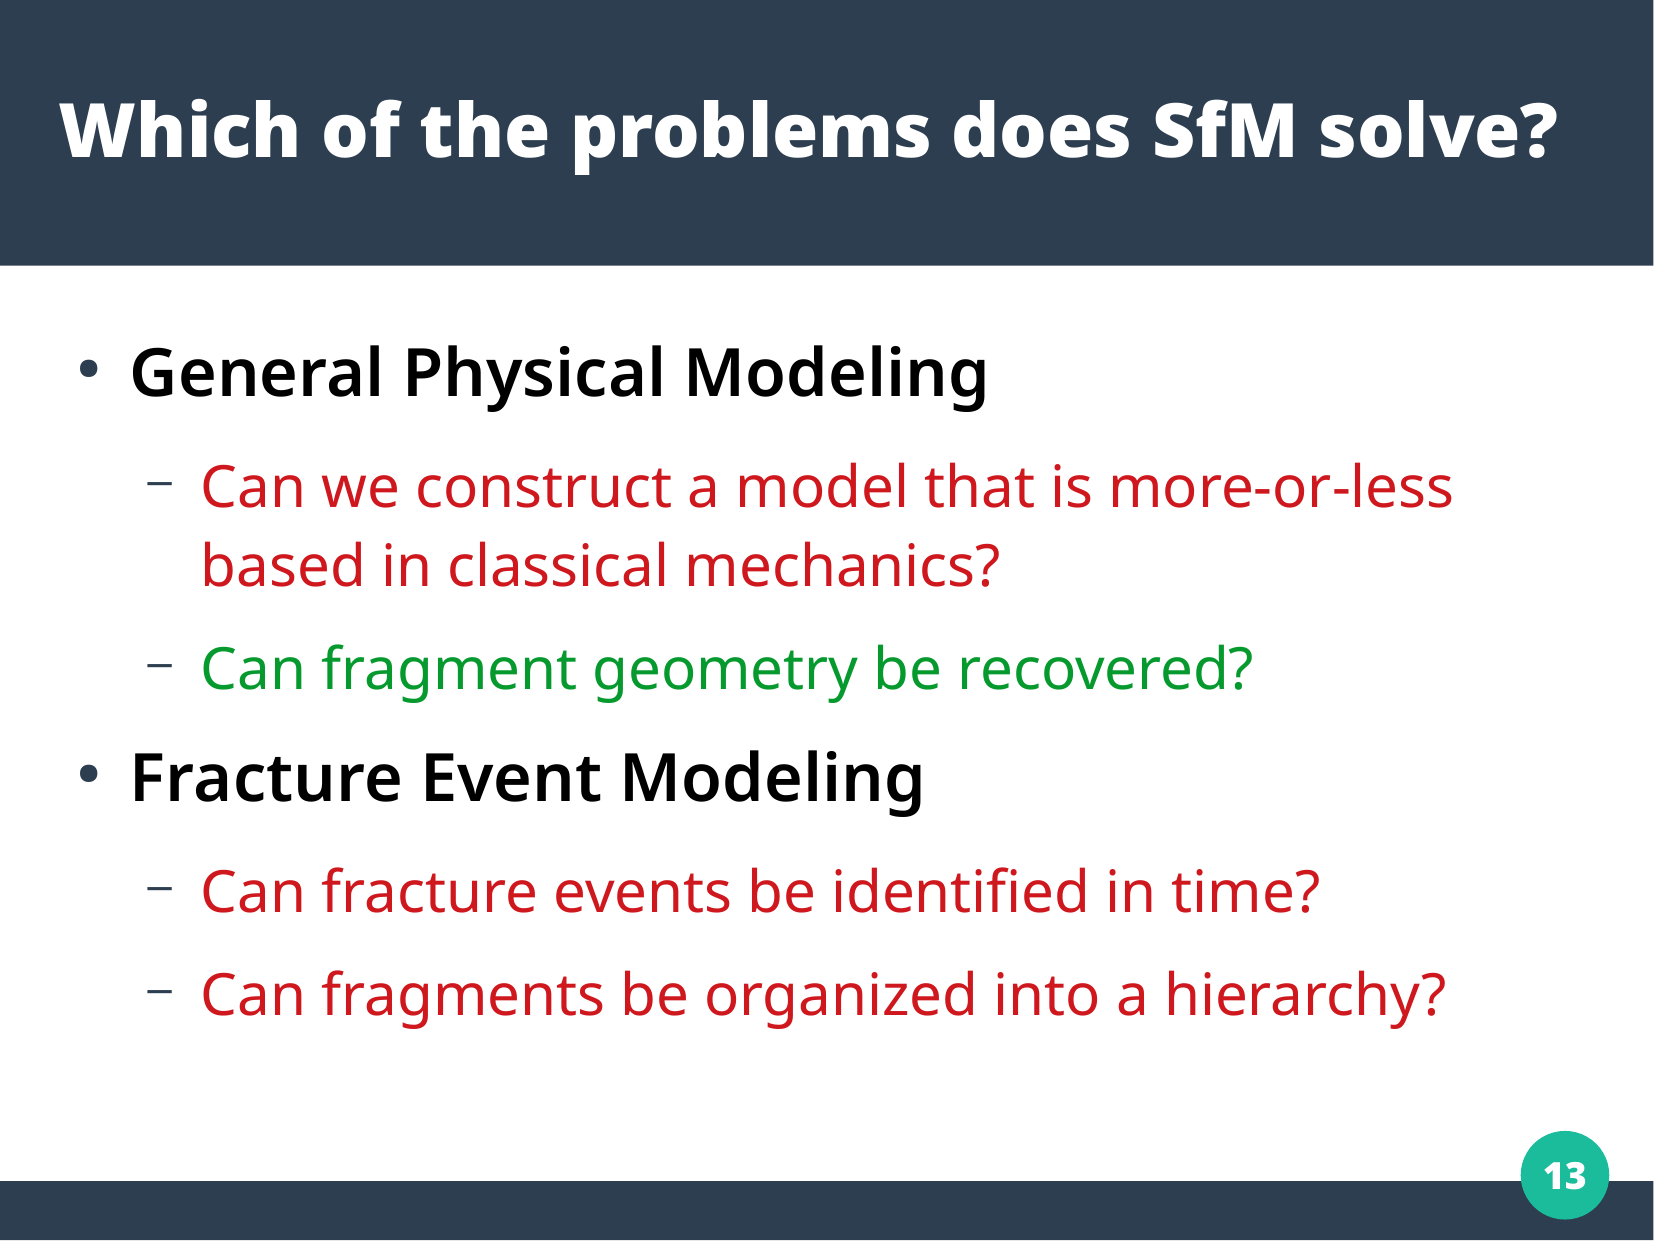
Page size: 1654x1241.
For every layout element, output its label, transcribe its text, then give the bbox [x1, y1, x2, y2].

list General Physical Modeling Can we construct a model that is more-or-less based in classical mechanics? Can fragment geometry be recovered? Fracture Event Modeling Can fracture events be identified in time? Can fragments be organized into a hierarchy? [59, 324, 1595, 1152]
title Which of the problems does SfM solve? [59, 49, 1595, 207]
